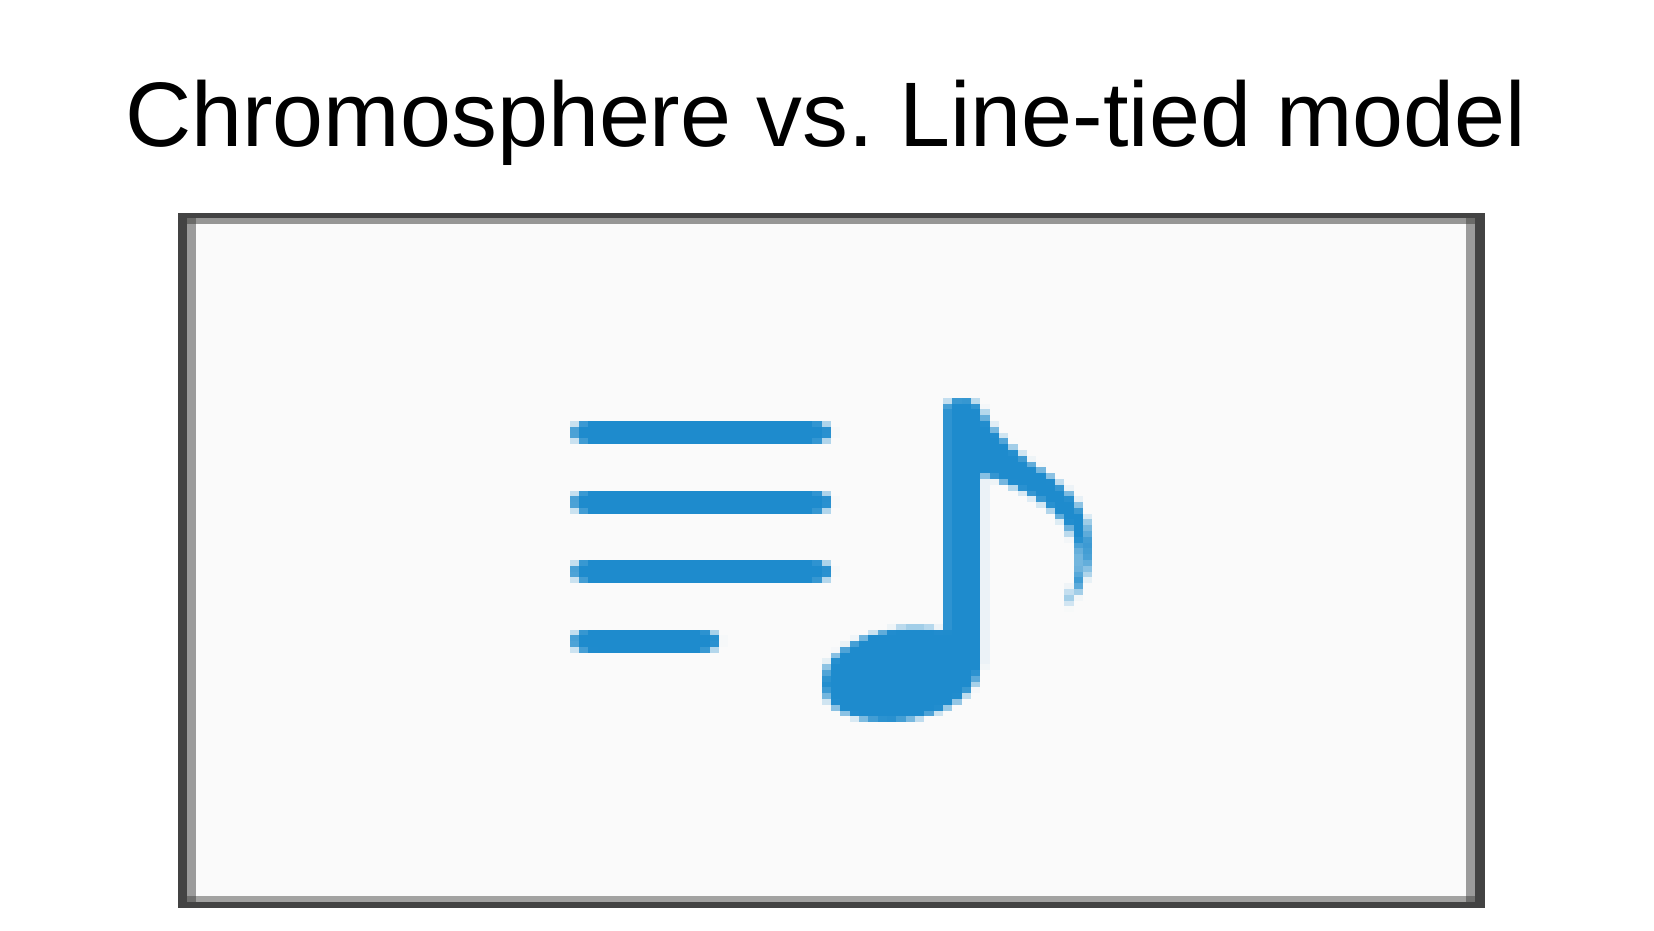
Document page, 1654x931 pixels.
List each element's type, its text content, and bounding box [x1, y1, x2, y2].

title Chromosphere vs. Line-tied model [82, 37, 1571, 193]
text_box [177, 212, 1486, 909]
